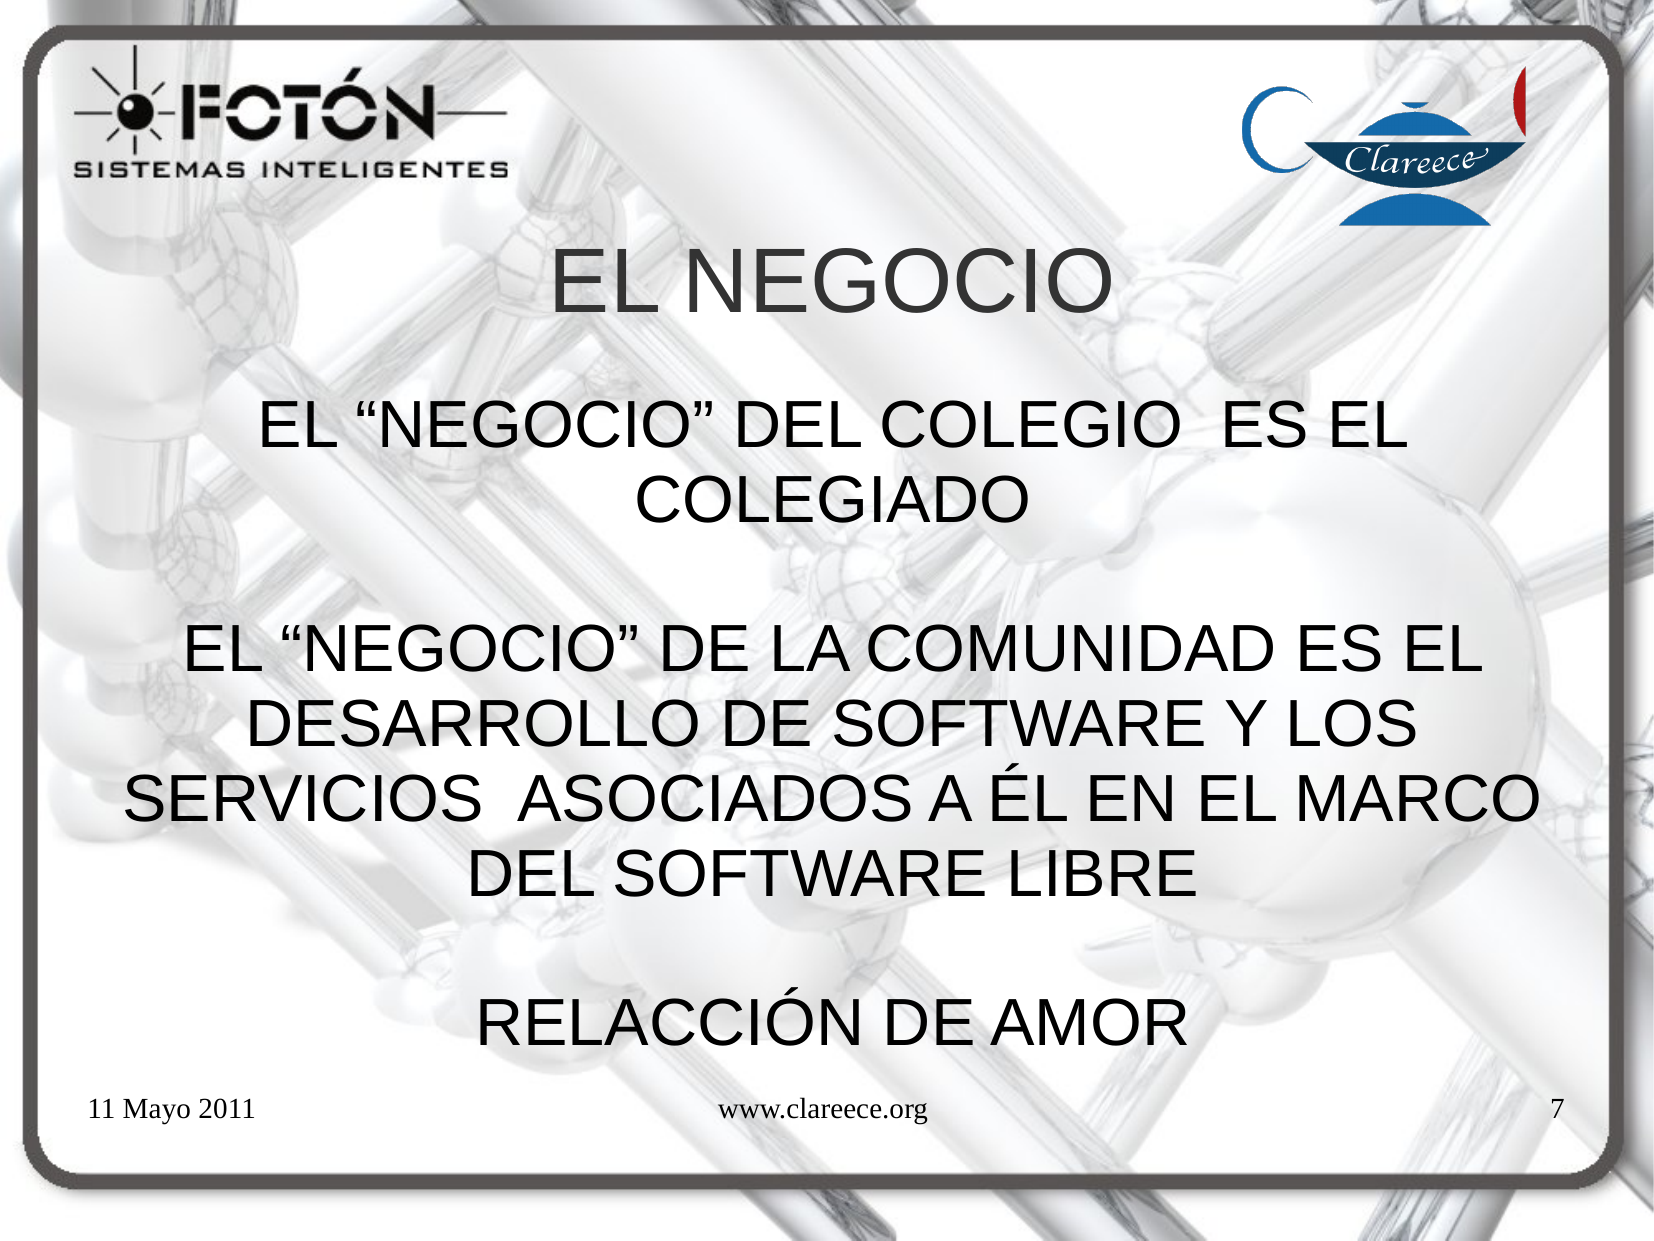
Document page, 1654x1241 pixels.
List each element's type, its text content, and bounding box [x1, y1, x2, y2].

text_box EL “NEGOCIO” DEL COLEGIO ES EL COLEGIADO EL “NEGOCIO” DE LA COMUNIDAD ES EL DESARROLLO DE SOFTWARE Y LOS SERVICIOS ASOCIADOS A ÉL EN EL MARCO DEL SOFTWARE LIBRE RELACCIÓN DE AMOR [88, 295, 1578, 1077]
picture [0, 0, 1654, 1241]
title EL NEGOCIO [88, 184, 1577, 295]
